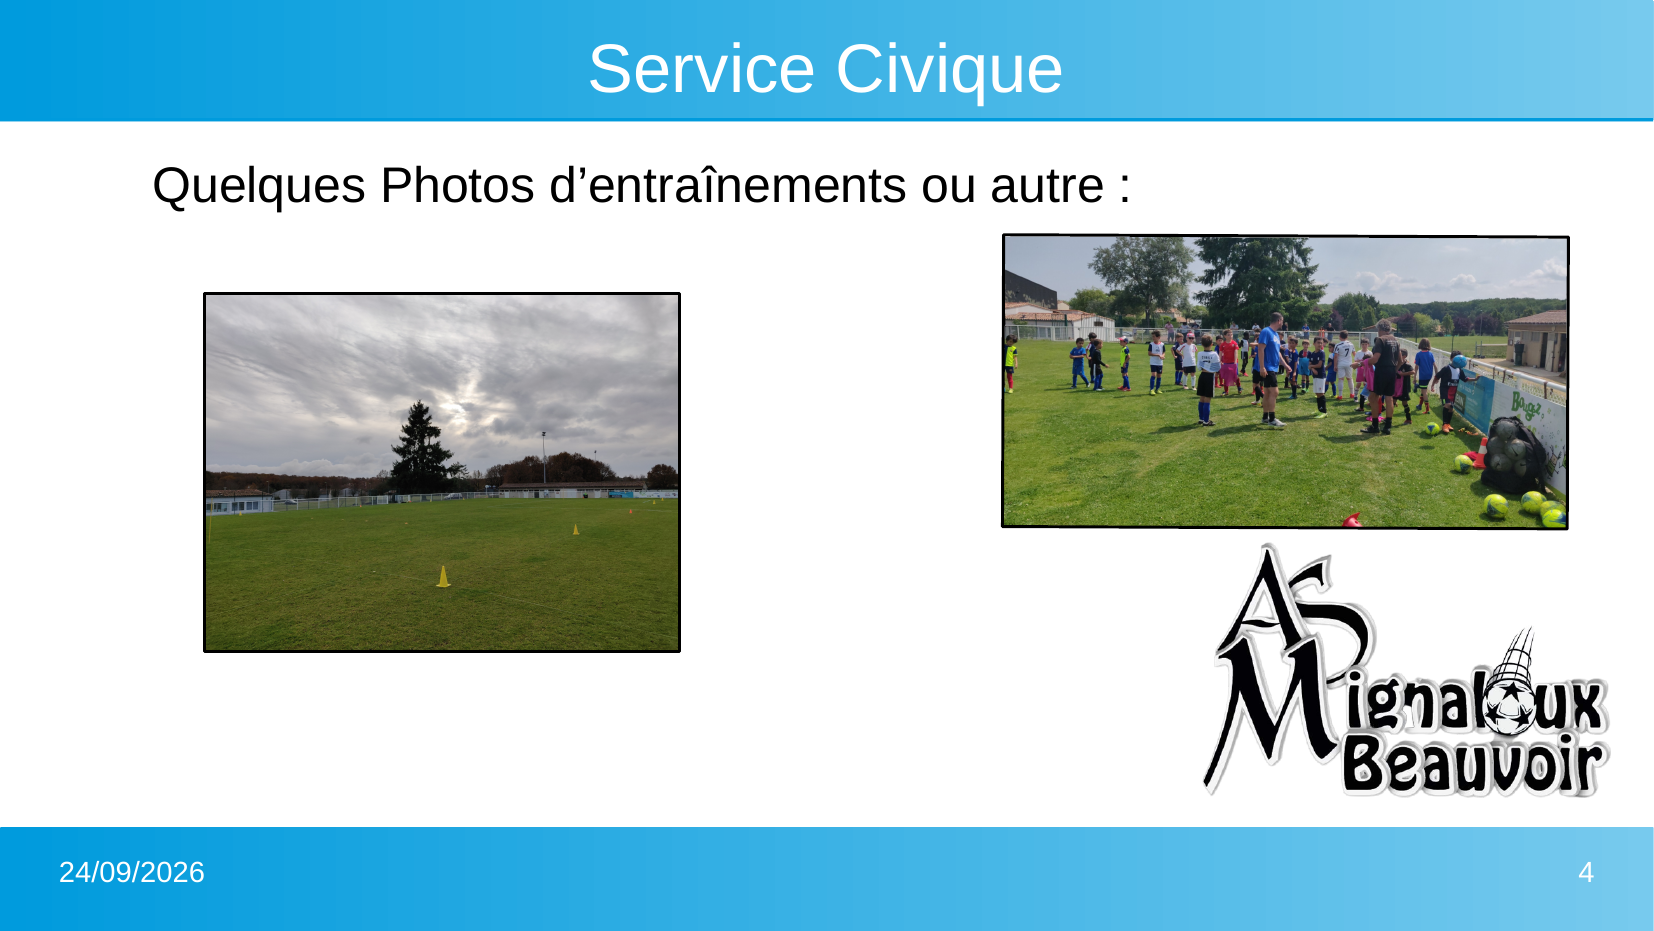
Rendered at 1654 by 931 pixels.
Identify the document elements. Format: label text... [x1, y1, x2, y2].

picture [205, 295, 678, 650]
picture [1003, 236, 1567, 528]
title Service Civique [59, 29, 1595, 108]
text_box Quelques Photos d’entraînements ou autre : [137, 149, 1359, 207]
picture [1189, 531, 1625, 812]
